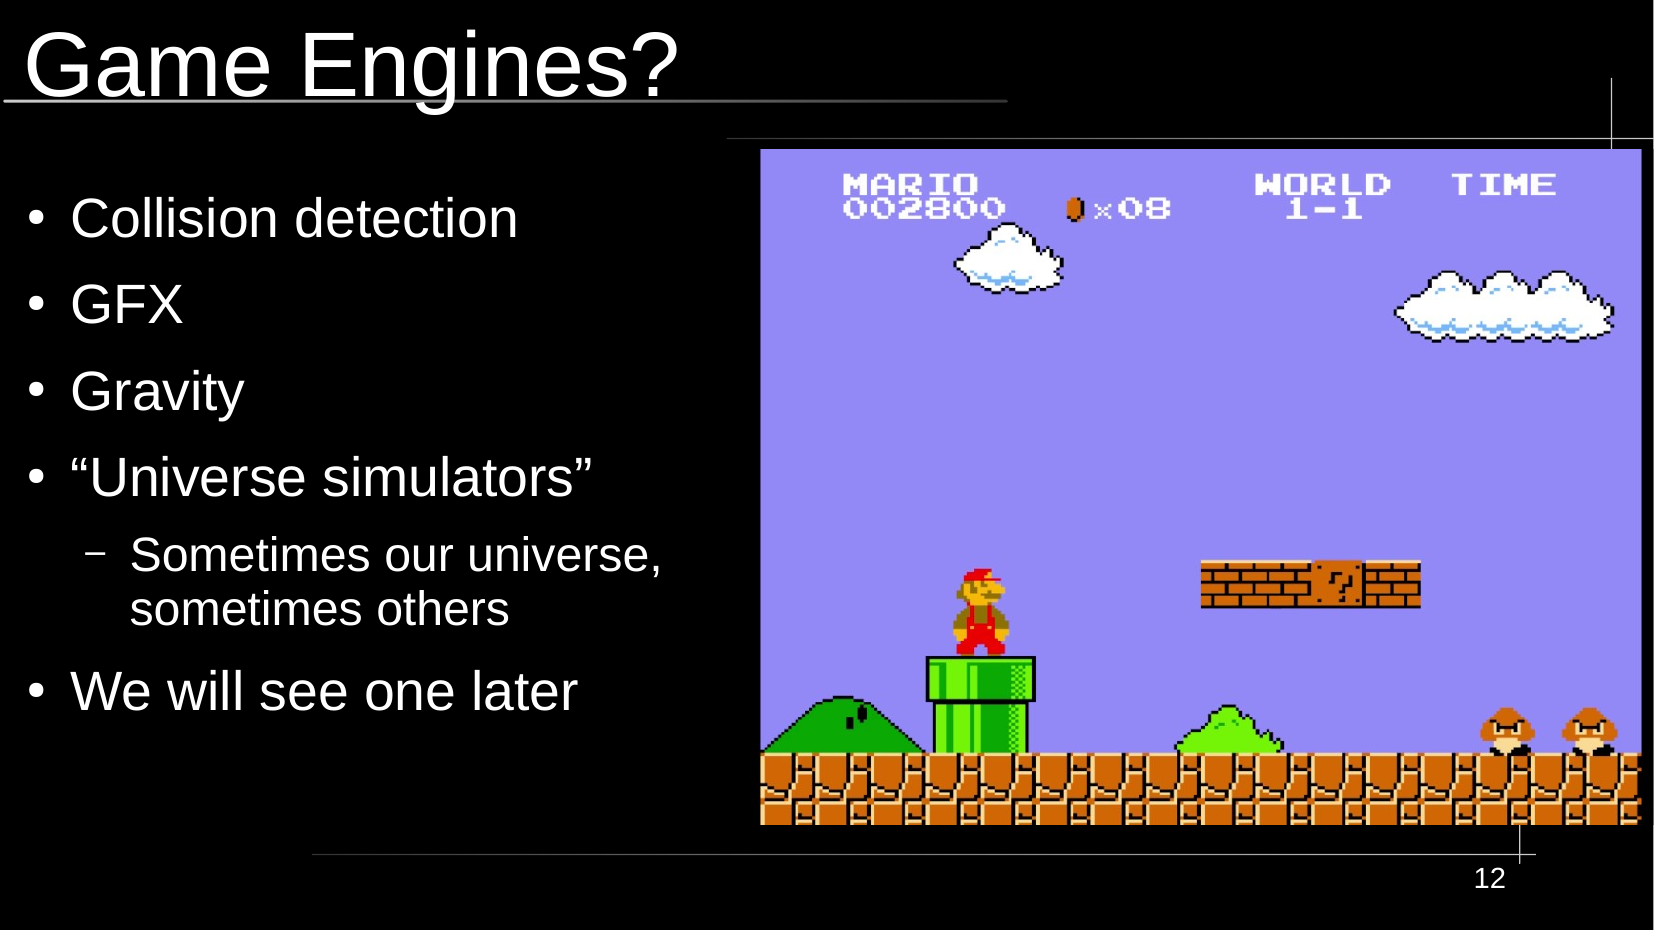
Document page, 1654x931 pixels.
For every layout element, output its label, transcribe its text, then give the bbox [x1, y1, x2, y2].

title Game Engines? [23, 11, 1589, 119]
picture [600, 149, 1654, 826]
list Collision detection GFX Gravity “Universe simulators” Sometimes our universe, sometimes others We will see one later [11, 187, 1501, 727]
